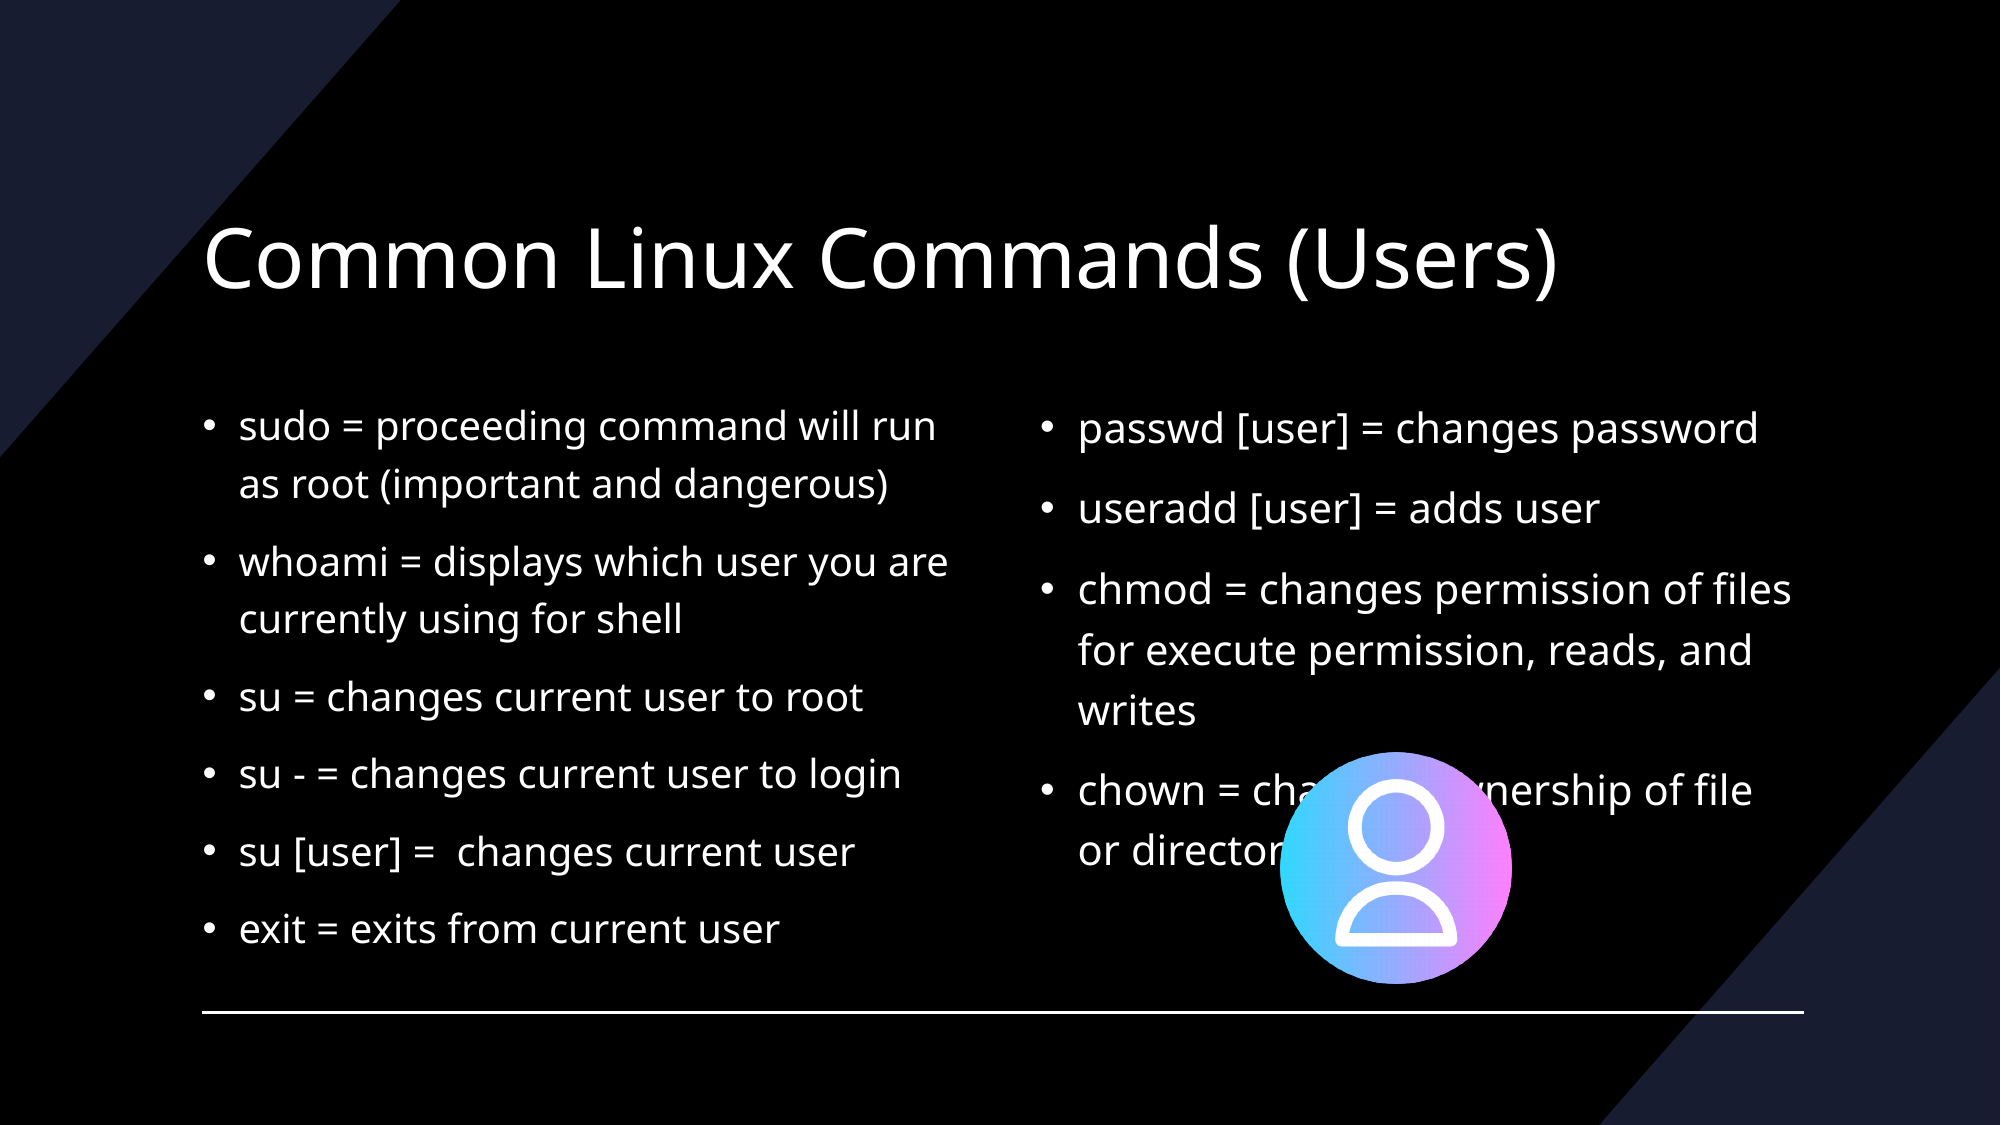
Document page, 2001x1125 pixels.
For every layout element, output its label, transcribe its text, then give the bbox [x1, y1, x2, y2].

list sudo = proceeding command will run as root (important and dangerous) whoami = displays which user you are currently using for shell su = changes current user to root su - = changes current user to login su [user] = changes current user exit = exits from current user [187, 383, 975, 967]
picture [1280, 752, 1512, 984]
title Common Linux Commands (Users) [187, 143, 1813, 367]
list passwd [user] = changes password useradd [user] = adds user chmod = changes permission of files for execute permission, reads, and writes chown = changes ownership of file or directory [1025, 383, 1813, 967]
